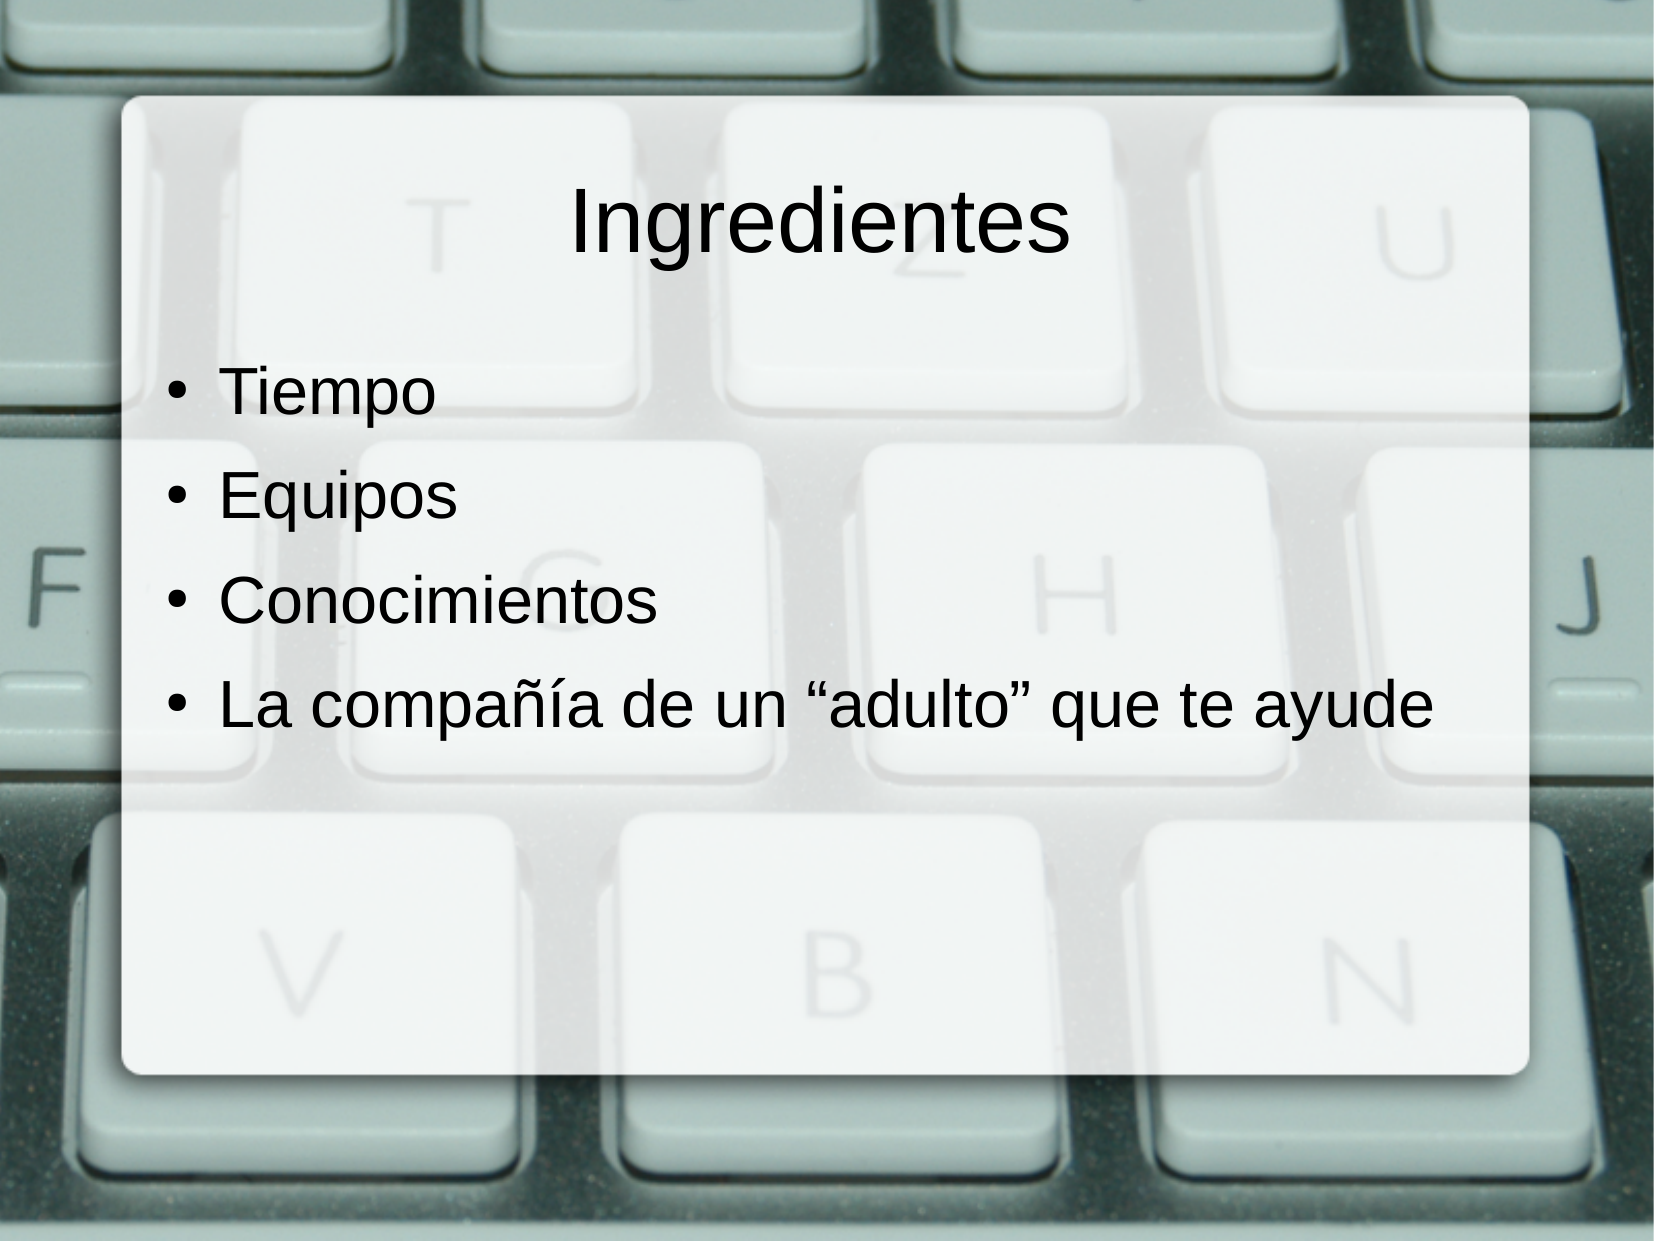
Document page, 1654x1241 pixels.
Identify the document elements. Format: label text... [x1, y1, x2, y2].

list Tiempo Equipos Conocimientos La compañía de un “adulto” que te ayude [147, 354, 1506, 1241]
title Ingredientes [135, 117, 1506, 325]
picture [0, 0, 1654, 1241]
